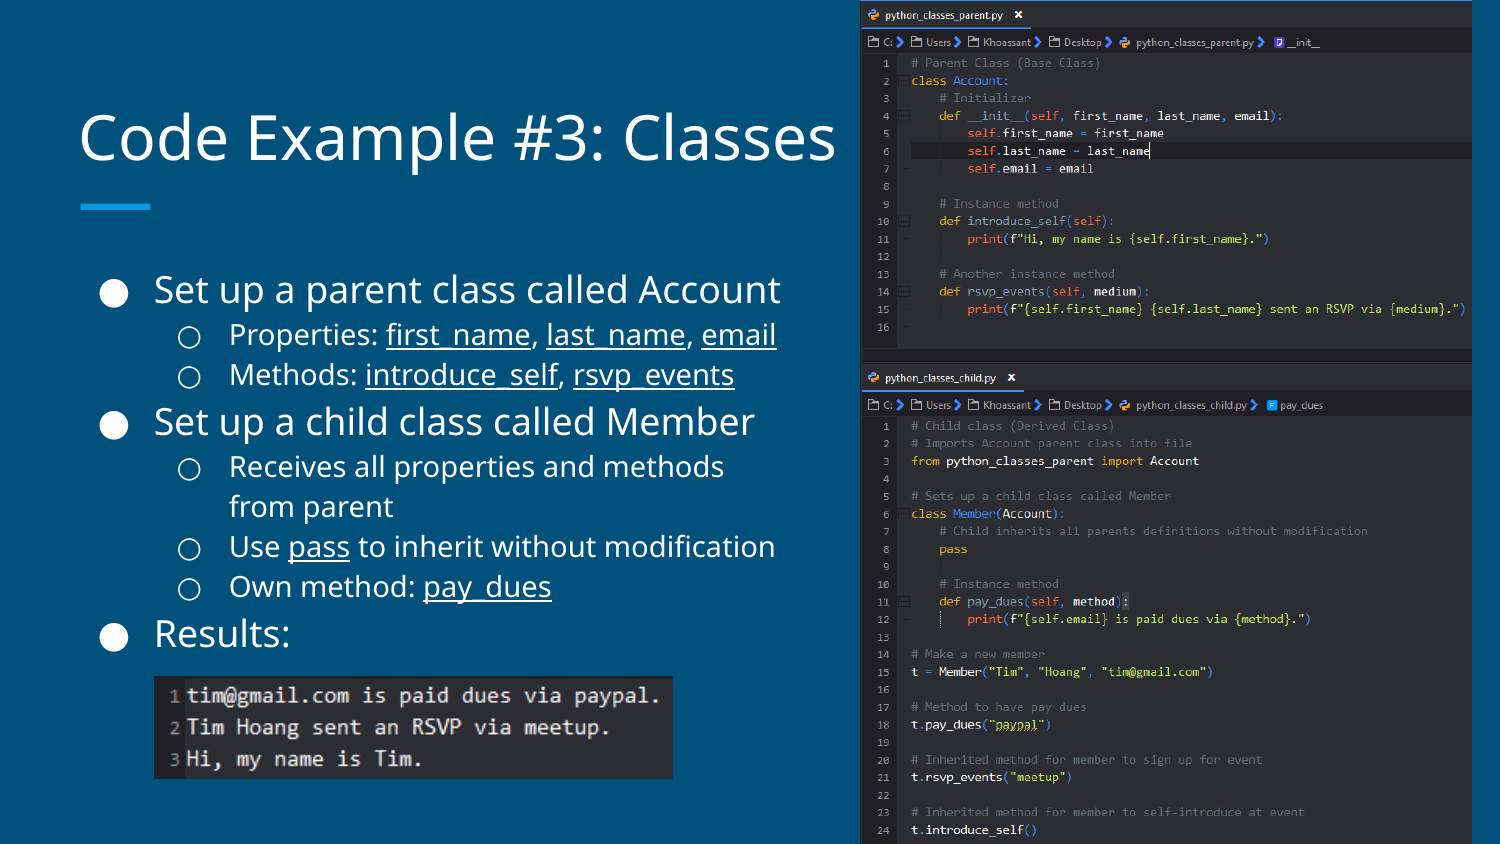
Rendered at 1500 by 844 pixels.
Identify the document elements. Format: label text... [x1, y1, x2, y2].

list Set up a parent class called Account Properties: first_name, last_name, email Methods: introduce_self, rsvp_events Set up a child class called Member Receives all properties and methods from parent Use pass to inherit without modification Own method: pay_dues Results: [63, 244, 860, 750]
picture [155, 677, 672, 778]
picture [861, 0, 1471, 844]
title Code Example #3: Classes [63, 75, 860, 188]
